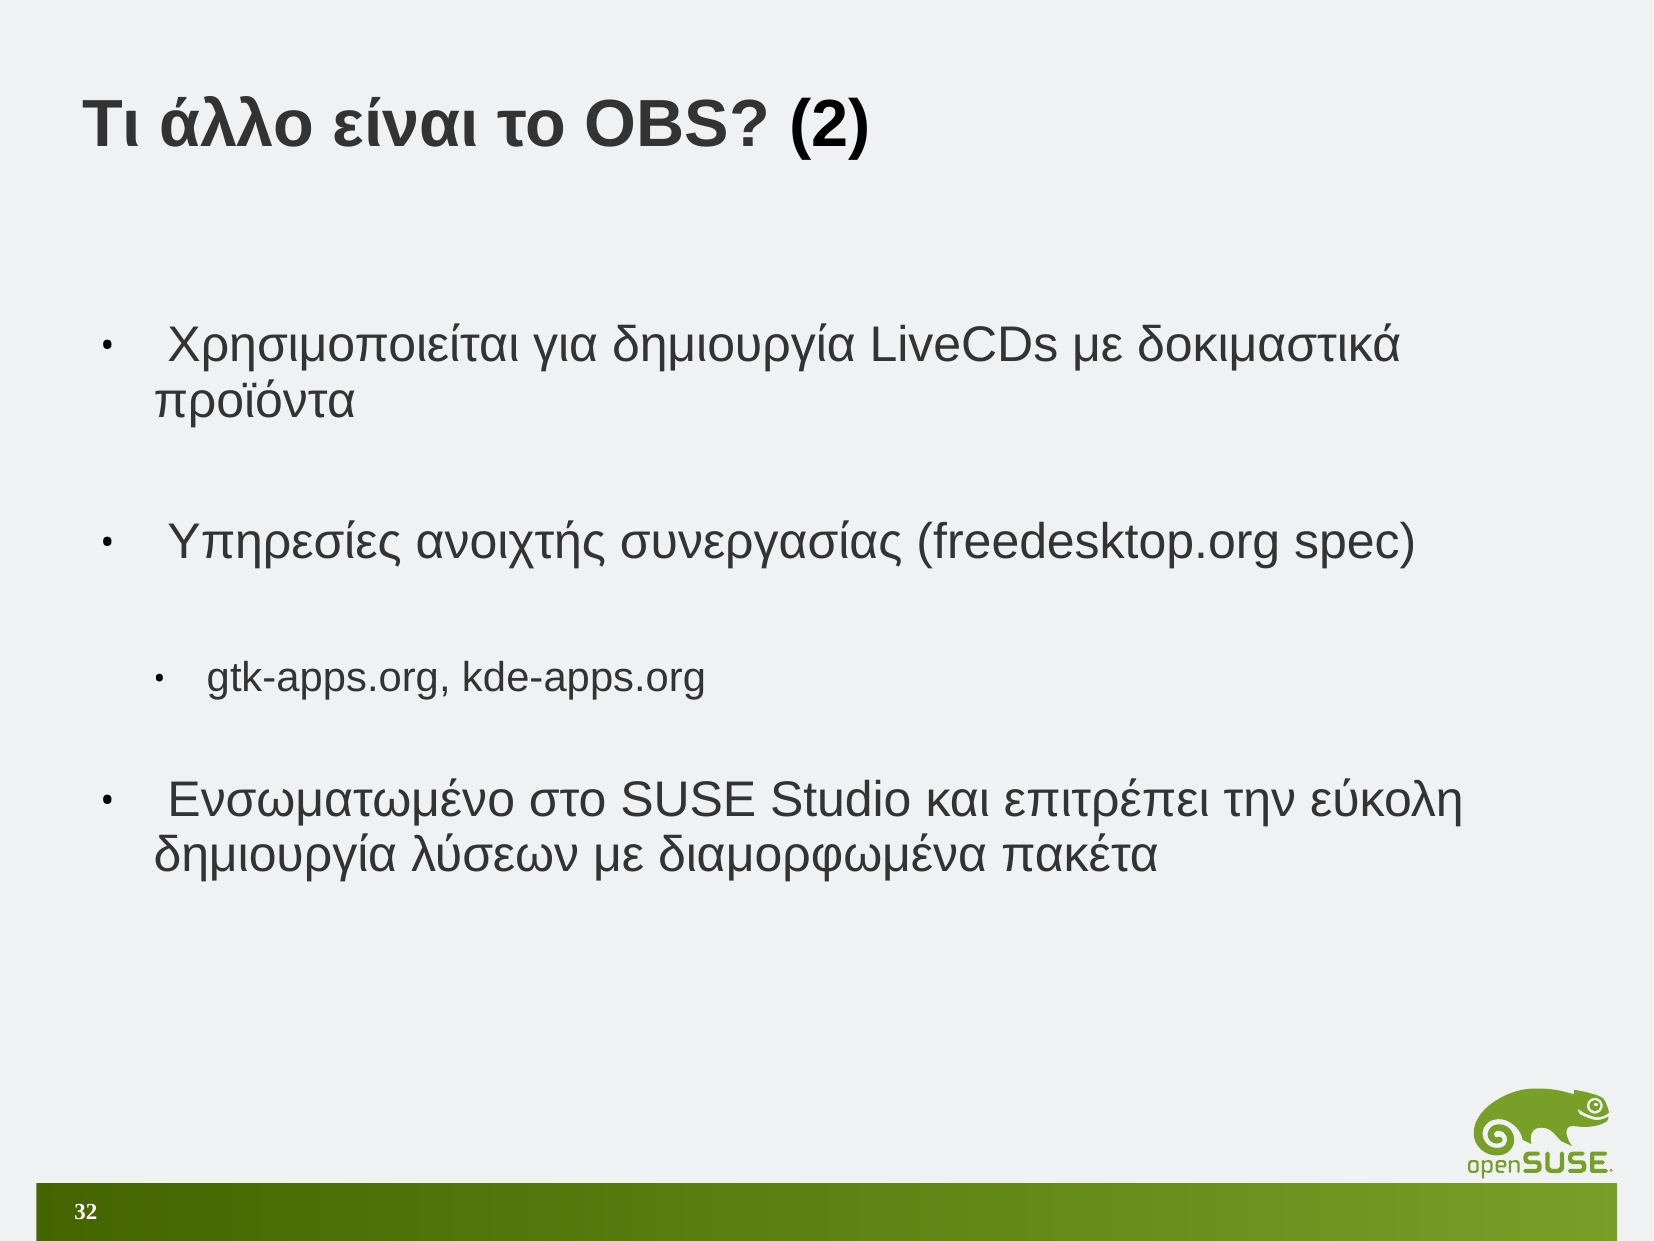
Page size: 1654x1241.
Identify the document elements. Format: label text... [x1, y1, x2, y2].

picture [0, 0, 1654, 1241]
list Χρησιμοποιείται για δημιουργία LiveCDs με δοκιμαστικά προϊόντα Υπηρεσίες ανοιχτής συνεργασίας (freedesktop.org spec) gtk-apps.org, kde-apps.org Ενσωματωμένο στο SUSE Studio και επιτρέπει την εύκολη δημιουργία λύσεων με διαμορφωμένα πακέτα [82, 231, 1571, 1050]
title Τι άλλο είναι το OBS? (2) [82, 49, 1571, 198]
